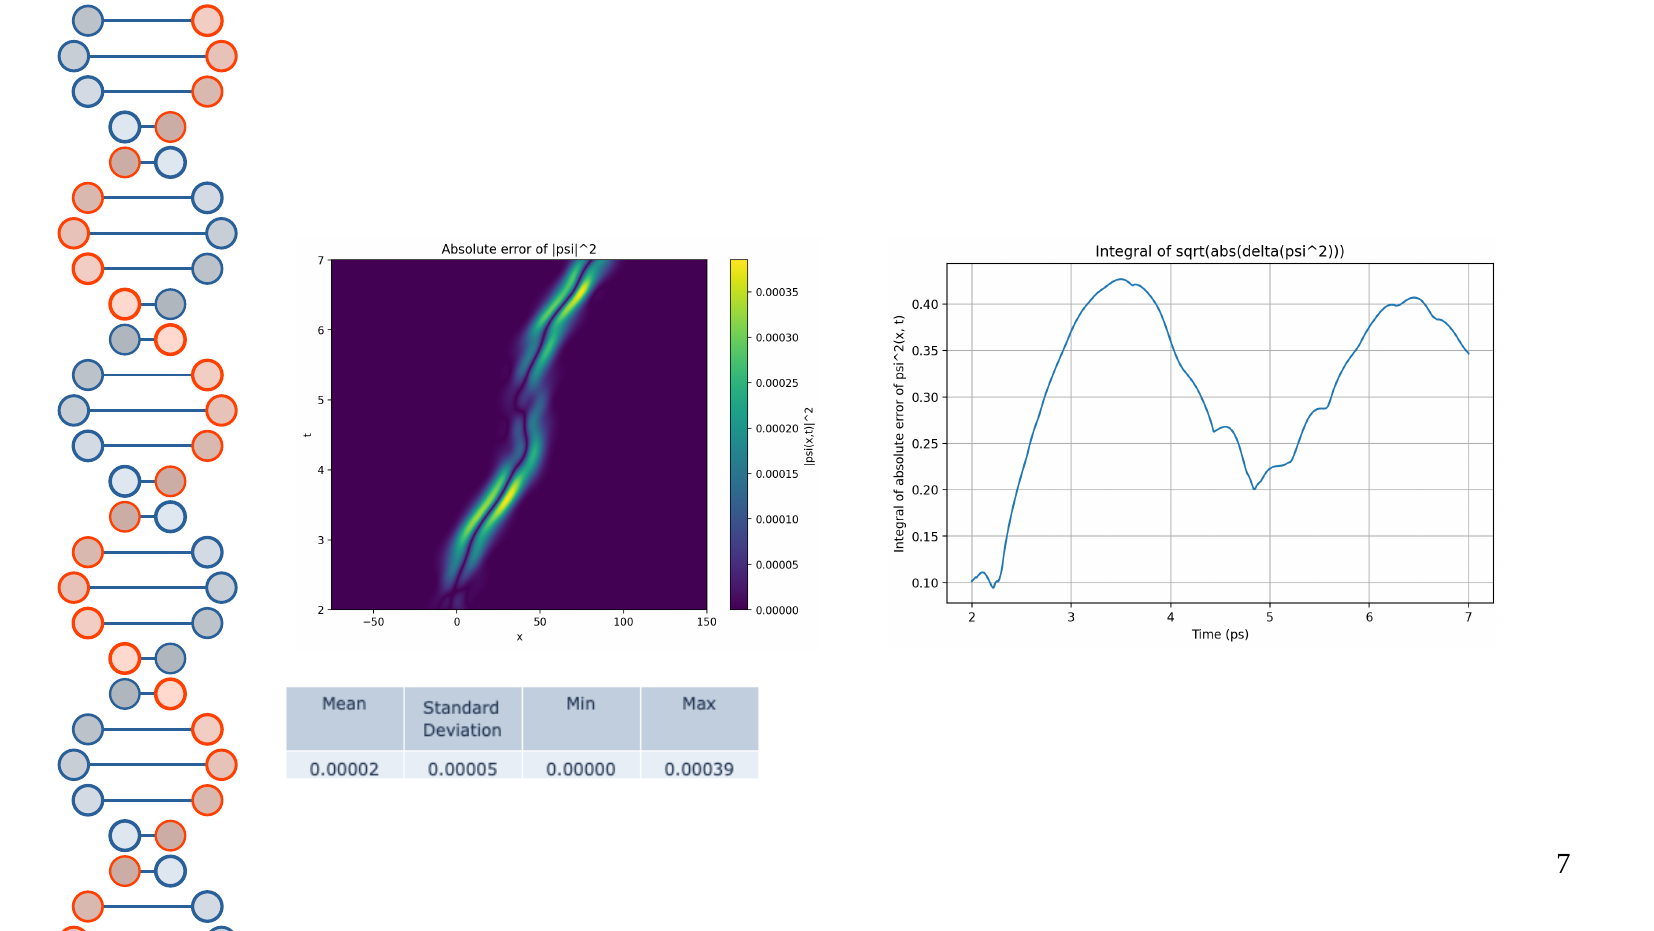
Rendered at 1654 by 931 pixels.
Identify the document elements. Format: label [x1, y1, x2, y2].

picture [885, 236, 1502, 650]
picture [270, 672, 778, 798]
picture [295, 236, 821, 650]
